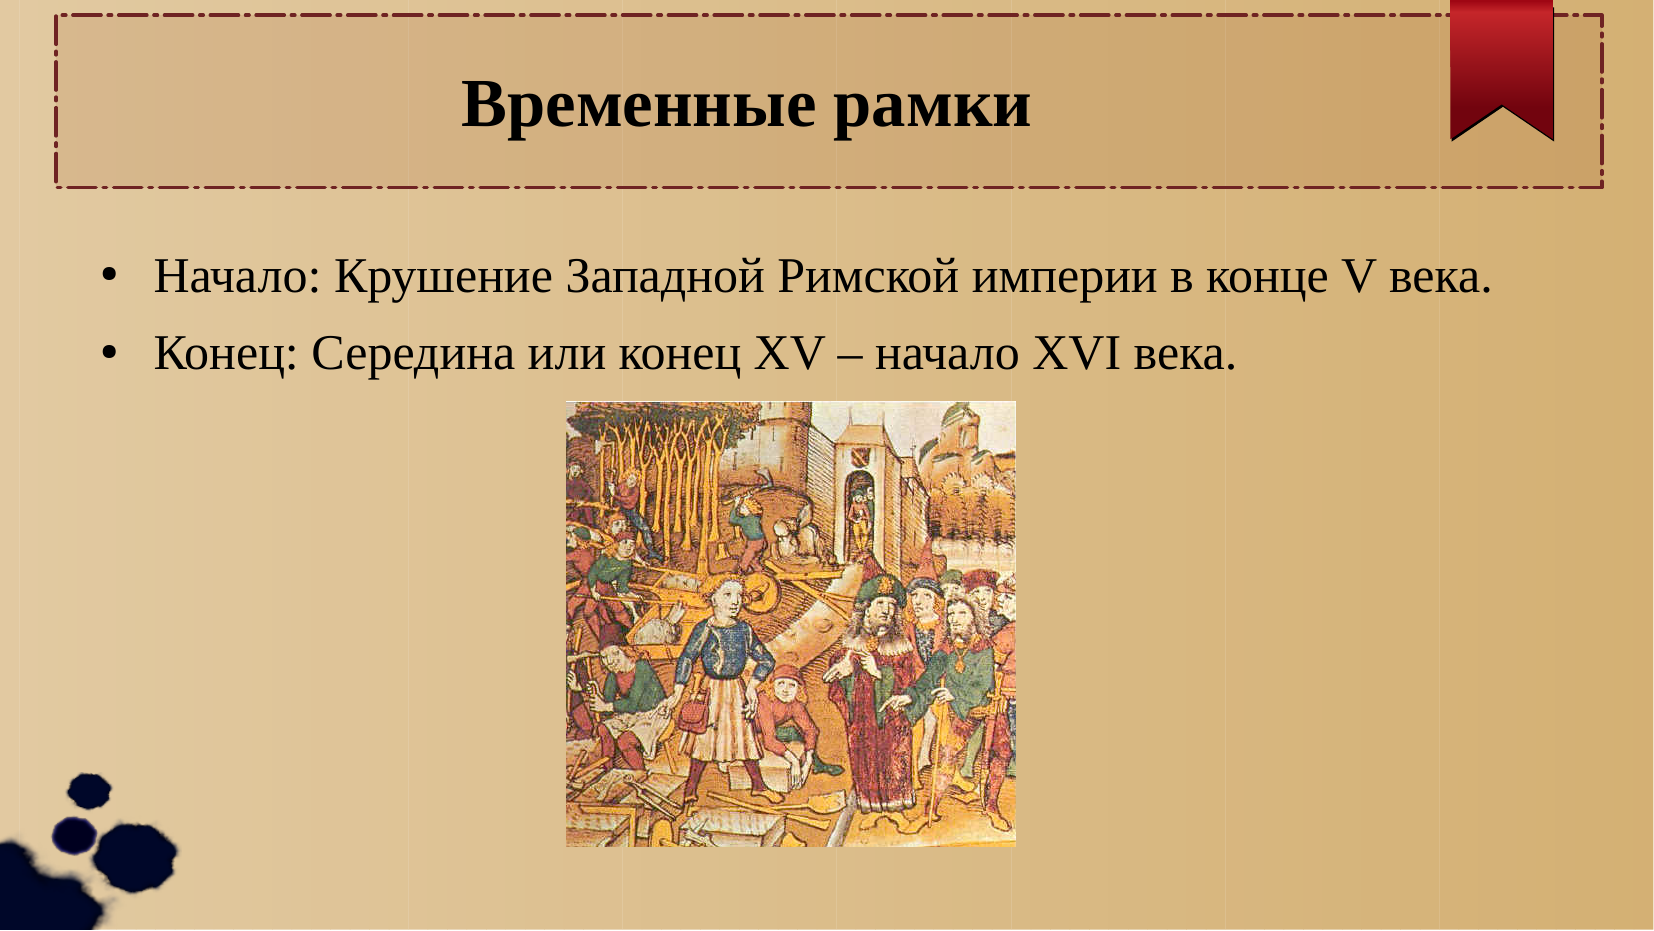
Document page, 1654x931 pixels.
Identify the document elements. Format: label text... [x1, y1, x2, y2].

title Временные рамки [82, 35, 1412, 172]
picture [566, 401, 1016, 847]
list Начало: Крушение Западной Римской империи в конце V века. Конец: Середина или конец XV – начало XVI века. [82, 248, 1571, 414]
